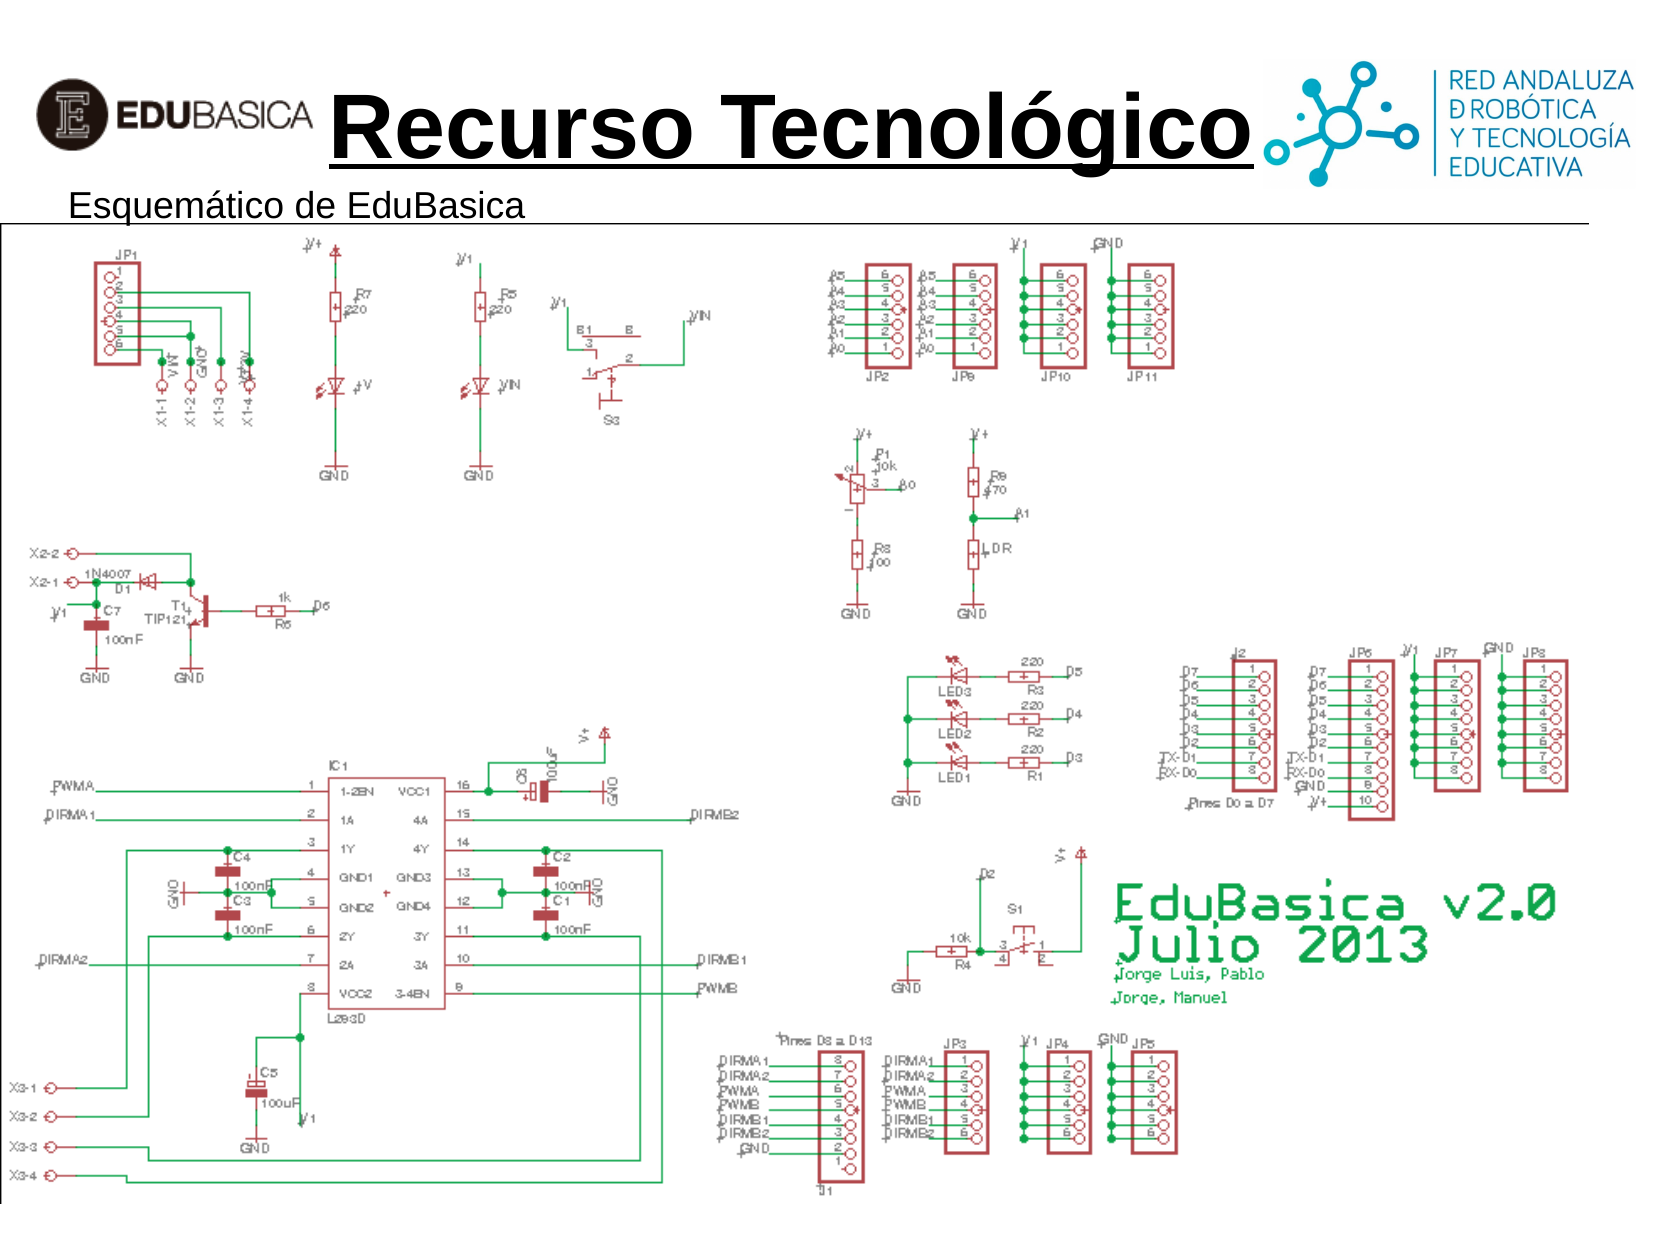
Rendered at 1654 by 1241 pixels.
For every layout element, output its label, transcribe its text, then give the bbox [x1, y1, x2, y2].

text_box Esquemático de EduBasica [53, 177, 541, 234]
picture [0, 223, 1589, 1204]
picture [35, 77, 316, 154]
picture [1263, 59, 1636, 190]
title Recurso Tecnológico [47, 23, 1536, 223]
